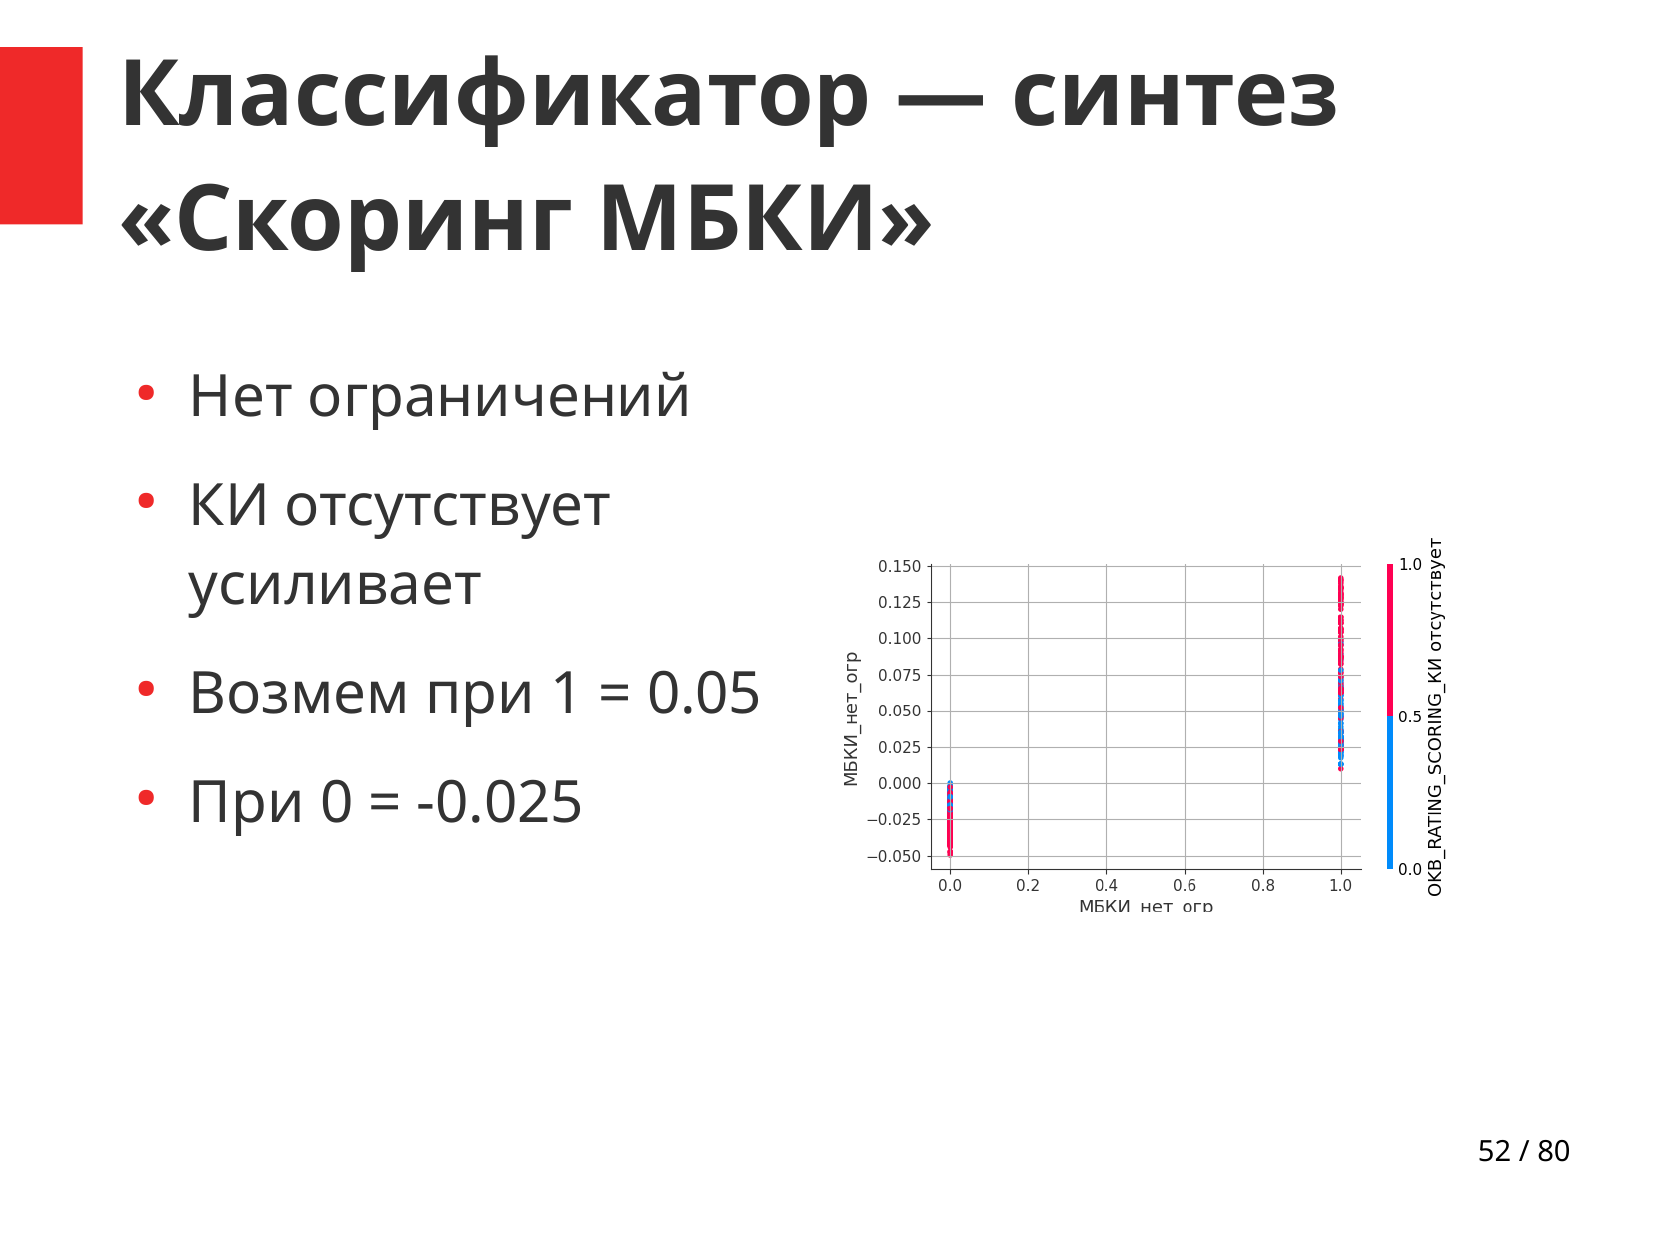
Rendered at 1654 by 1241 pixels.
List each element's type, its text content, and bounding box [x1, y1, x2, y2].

title Классификатор — синтез «Скоринг МБКИ» [118, 27, 1571, 278]
picture [844, 516, 1536, 912]
list Нет ограничений КИ отсутствует усиливает Возмем при 1 = 0.05 При 0 = -0.025 [118, 354, 810, 1074]
